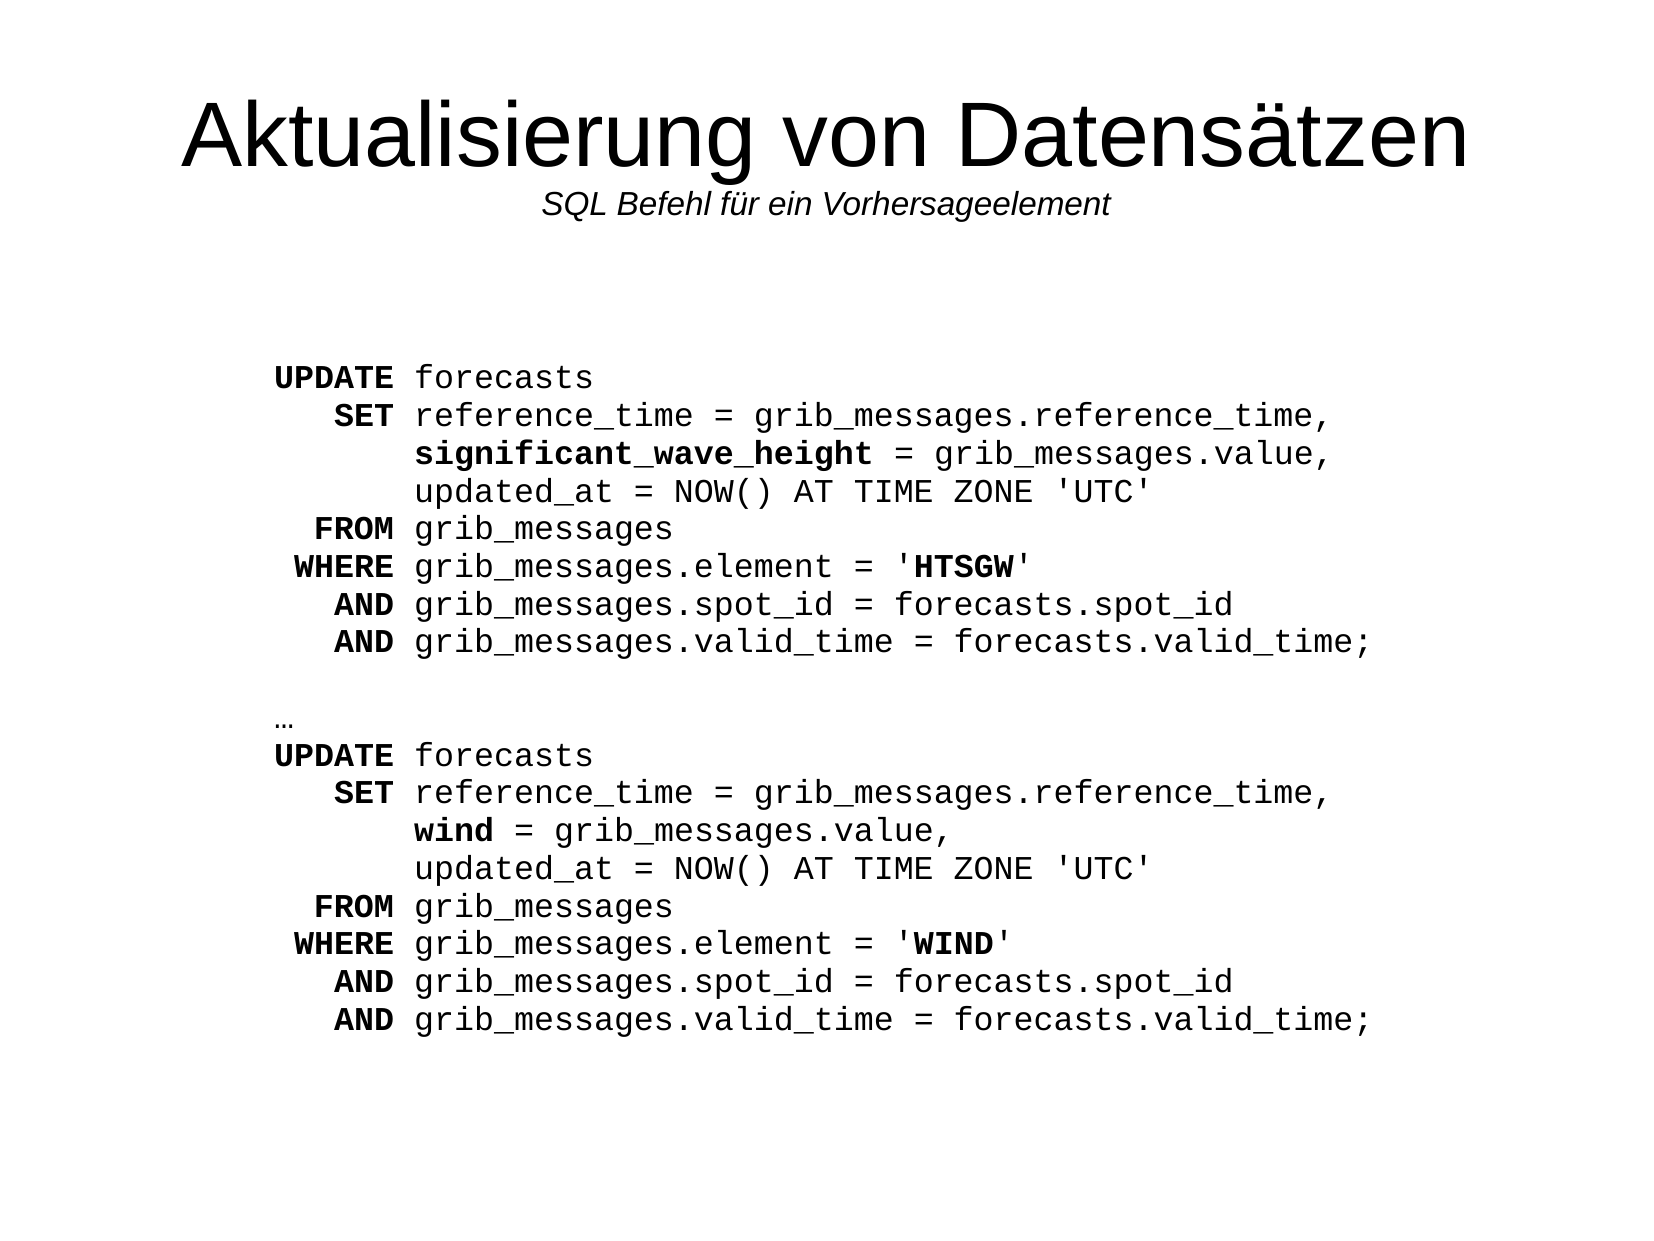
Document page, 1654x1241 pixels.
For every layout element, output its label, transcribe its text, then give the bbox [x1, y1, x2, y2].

title Aktualisierung von Datensätzen SQL Befehl für ein Vorhersageelement [82, 56, 1571, 250]
subtitle UPDATE forecasts SET reference_time = grib_messages.reference_time, significant_wave_height = grib_messages.value, updated_at = NOW() AT TIME ZONE 'UTC' FROM grib_messages WHERE grib_messages.element = 'HTSGW' AND grib_messages.spot_id = forecasts.spot_id AND grib_messages.valid_time = forecasts.valid_time; … UPDATE forecasts SET reference_time = grib_messages.reference_time, wind = grib_messages.value, updated_at = NOW() AT TIME ZONE 'UTC' FROM grib_messages WHERE grib_messages.element = 'WIND' AND grib_messages.spot_id = forecasts.spot_id AND grib_messages.valid_time = forecasts.valid_time; [274, 361, 1379, 1116]
